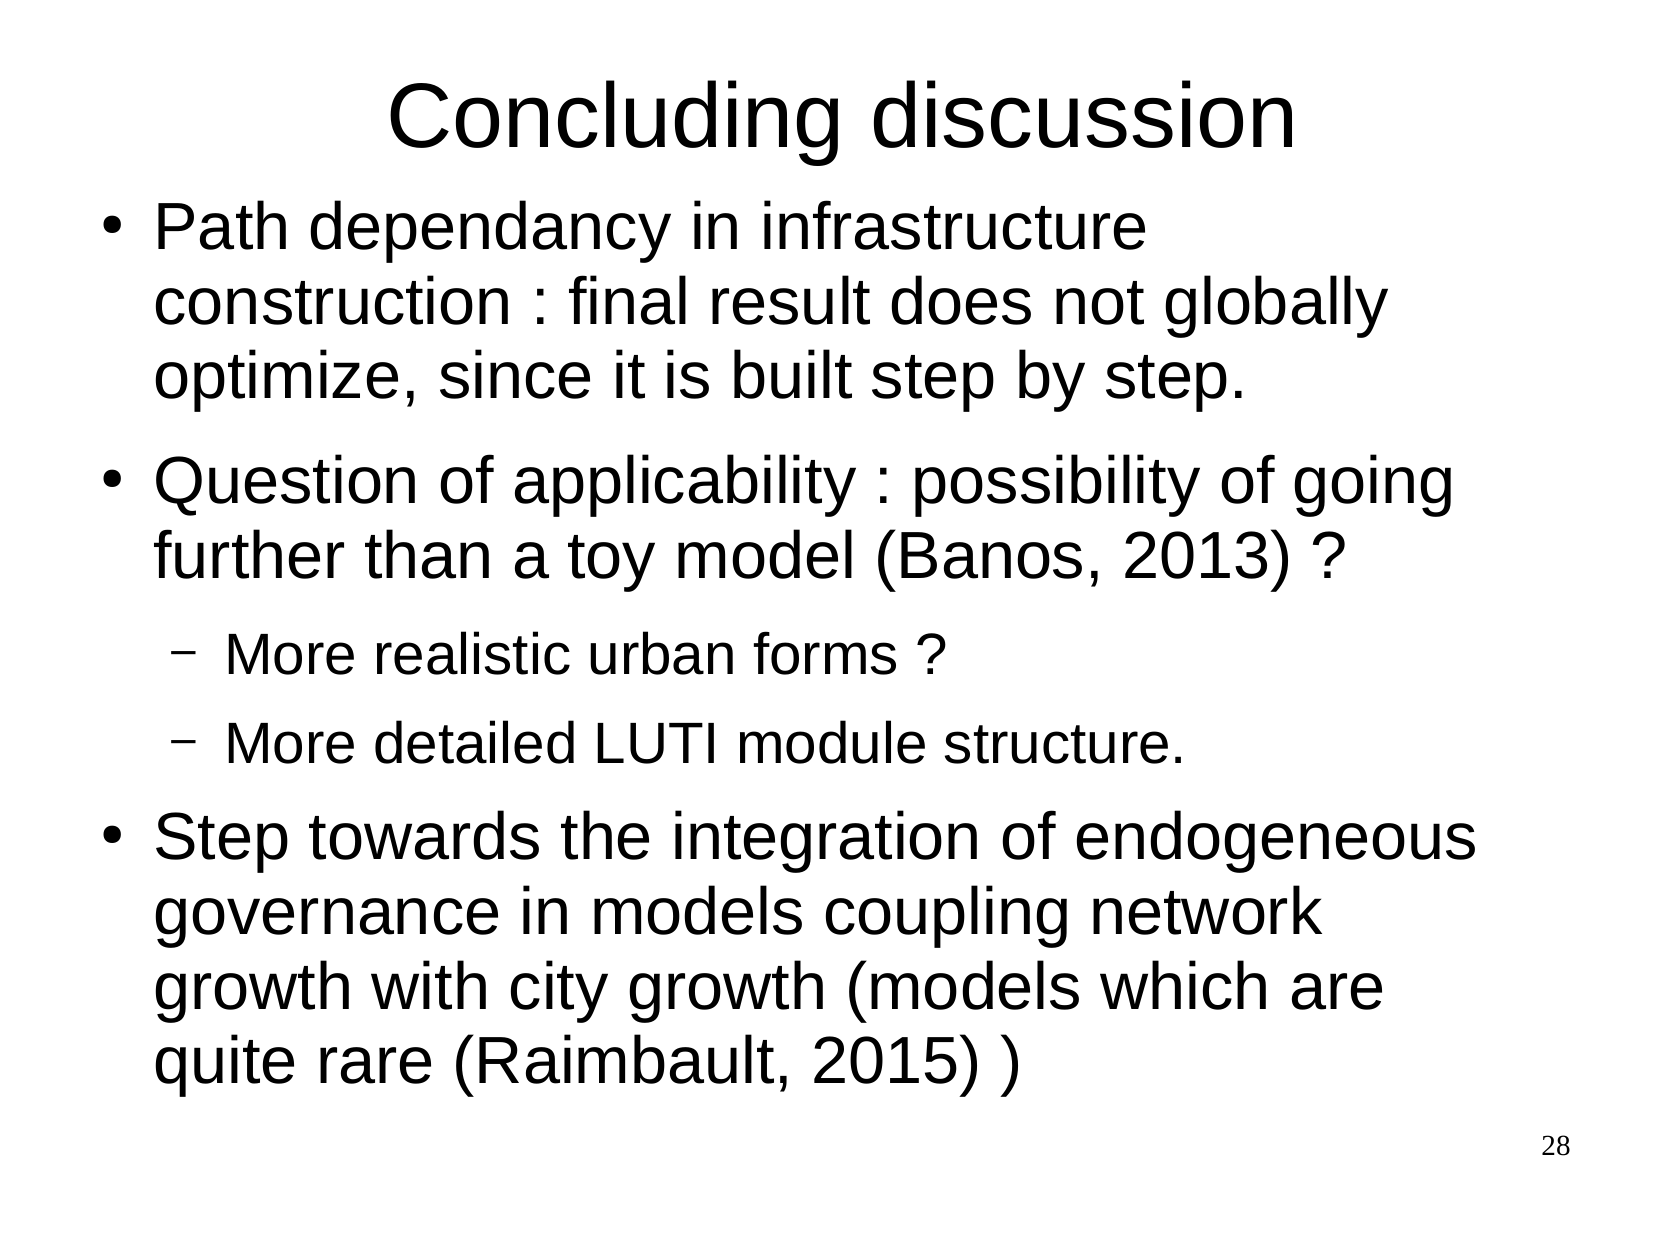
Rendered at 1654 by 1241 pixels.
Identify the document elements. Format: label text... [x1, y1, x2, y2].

list Path dependancy in infrastructure construction : final result does not globally optimize, since it is built step by step. Question of applicability : possibility of going further than a toy model (Banos, 2013) ? More realistic urban forms ? More detailed LUTI module structure. Step towards the integration of endogeneous governance in models coupling network growth with city growth (models which are quite rare (Raimbault, 2015) ) [82, 188, 1538, 909]
title Concluding discussion [82, 11, 1571, 219]
